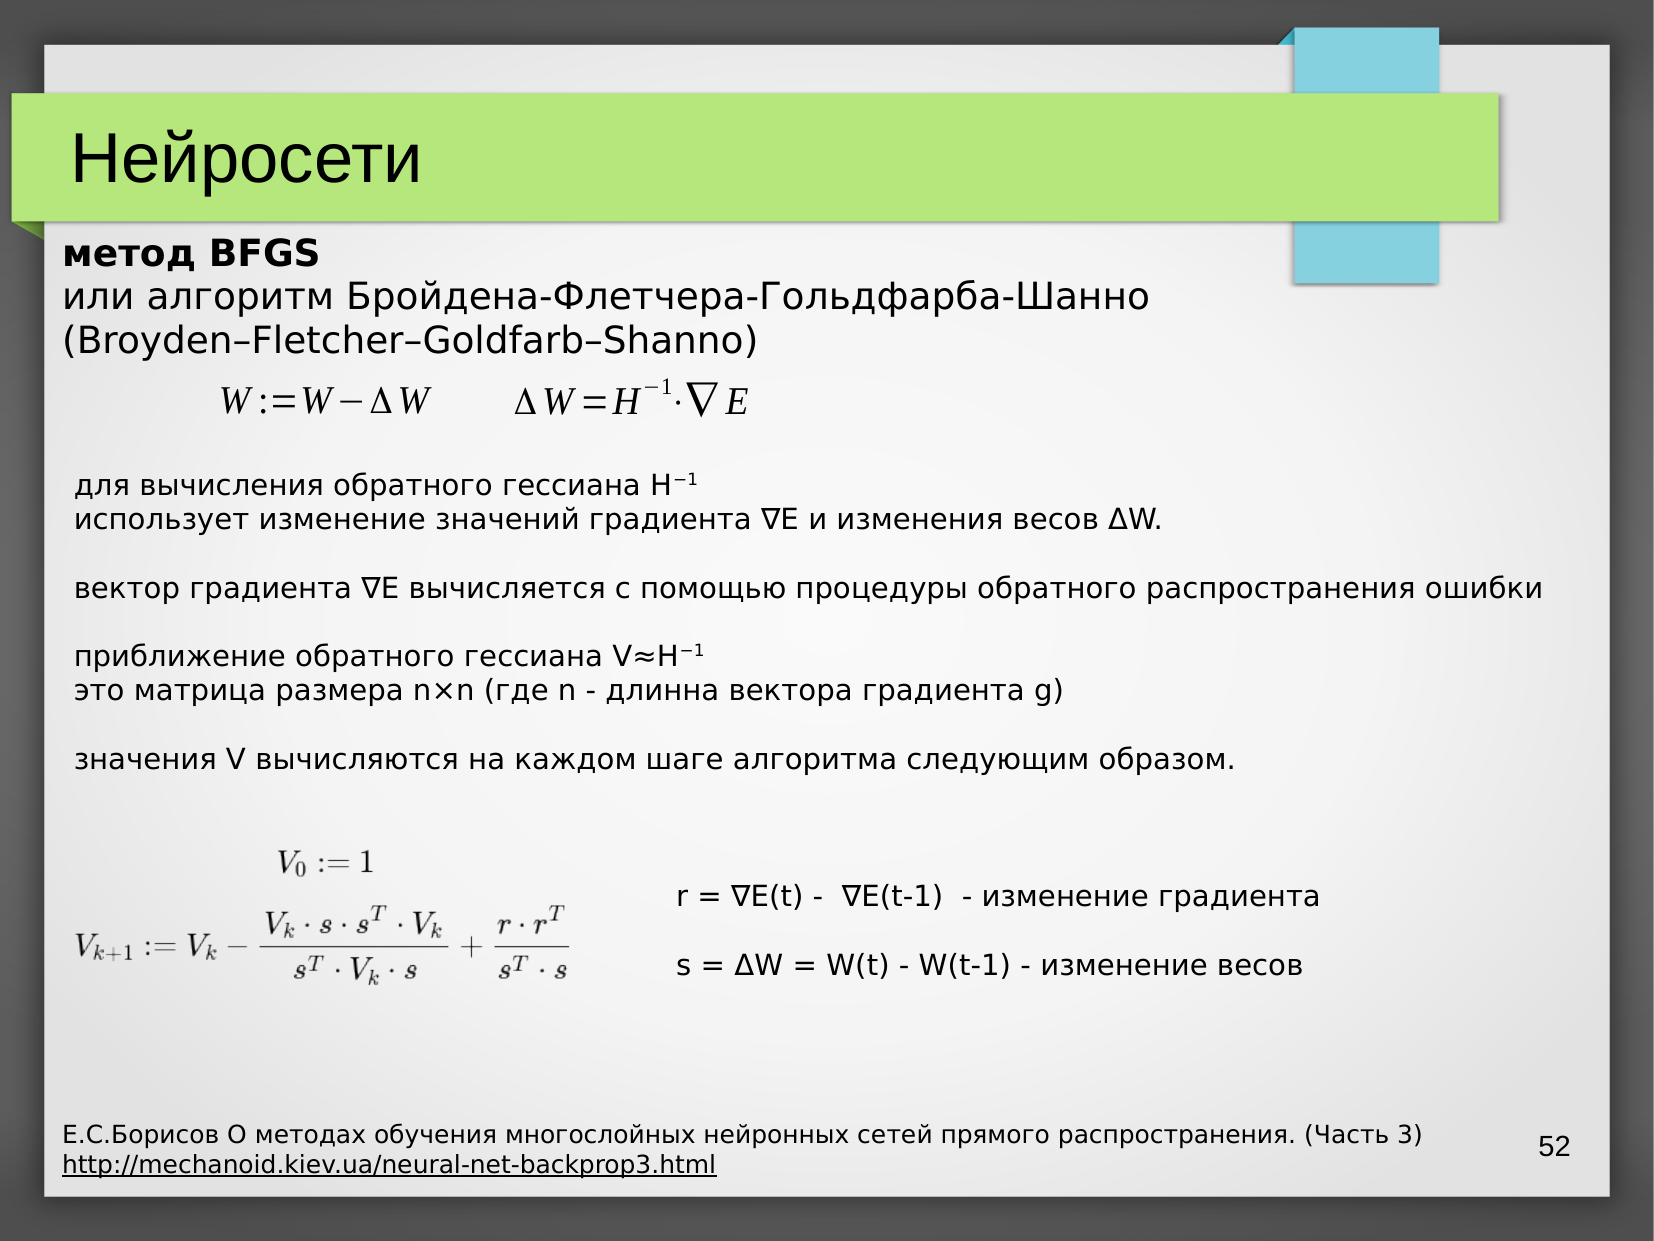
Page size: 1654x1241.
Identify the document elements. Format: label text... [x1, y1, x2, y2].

chart [212, 385, 439, 427]
chart [507, 377, 758, 427]
text_box r = ∇E(t) - ∇E(t-1) - изменение градиента s = ΔW = W(t) - W(t-1) - изменение весов [661, 872, 1347, 1004]
title Нейросети [70, 118, 1205, 199]
picture [0, 0, 1654, 1241]
text_box Е.С.Борисов О методах обучения многослойных нейронных сетей прямого распространения. (Часть 3) http://mechanoid.kiev.ua/neural-net-backprop3.html [47, 1113, 1477, 1187]
text_box метод BFGS или алгоритм Бройдена-Флетчера-Гольдфарба-Шанно (Broyden–Fletcher–Goldfarb–Shanno) [47, 224, 1205, 378]
text_box для вычисления обратного гессиана H−1 использует изменение значений градиента ∇E и изменения весов ΔW. вектор градиента ∇E вычисляется с помощью процедуры обратного распространения ошибки приближение обратного гессиана V≈H−1 это матрица размера n×n (где n - длинна вектора градиента g) значения V вычисляются на каждом шаге алгоритма следующим образом. [59, 460, 1596, 784]
